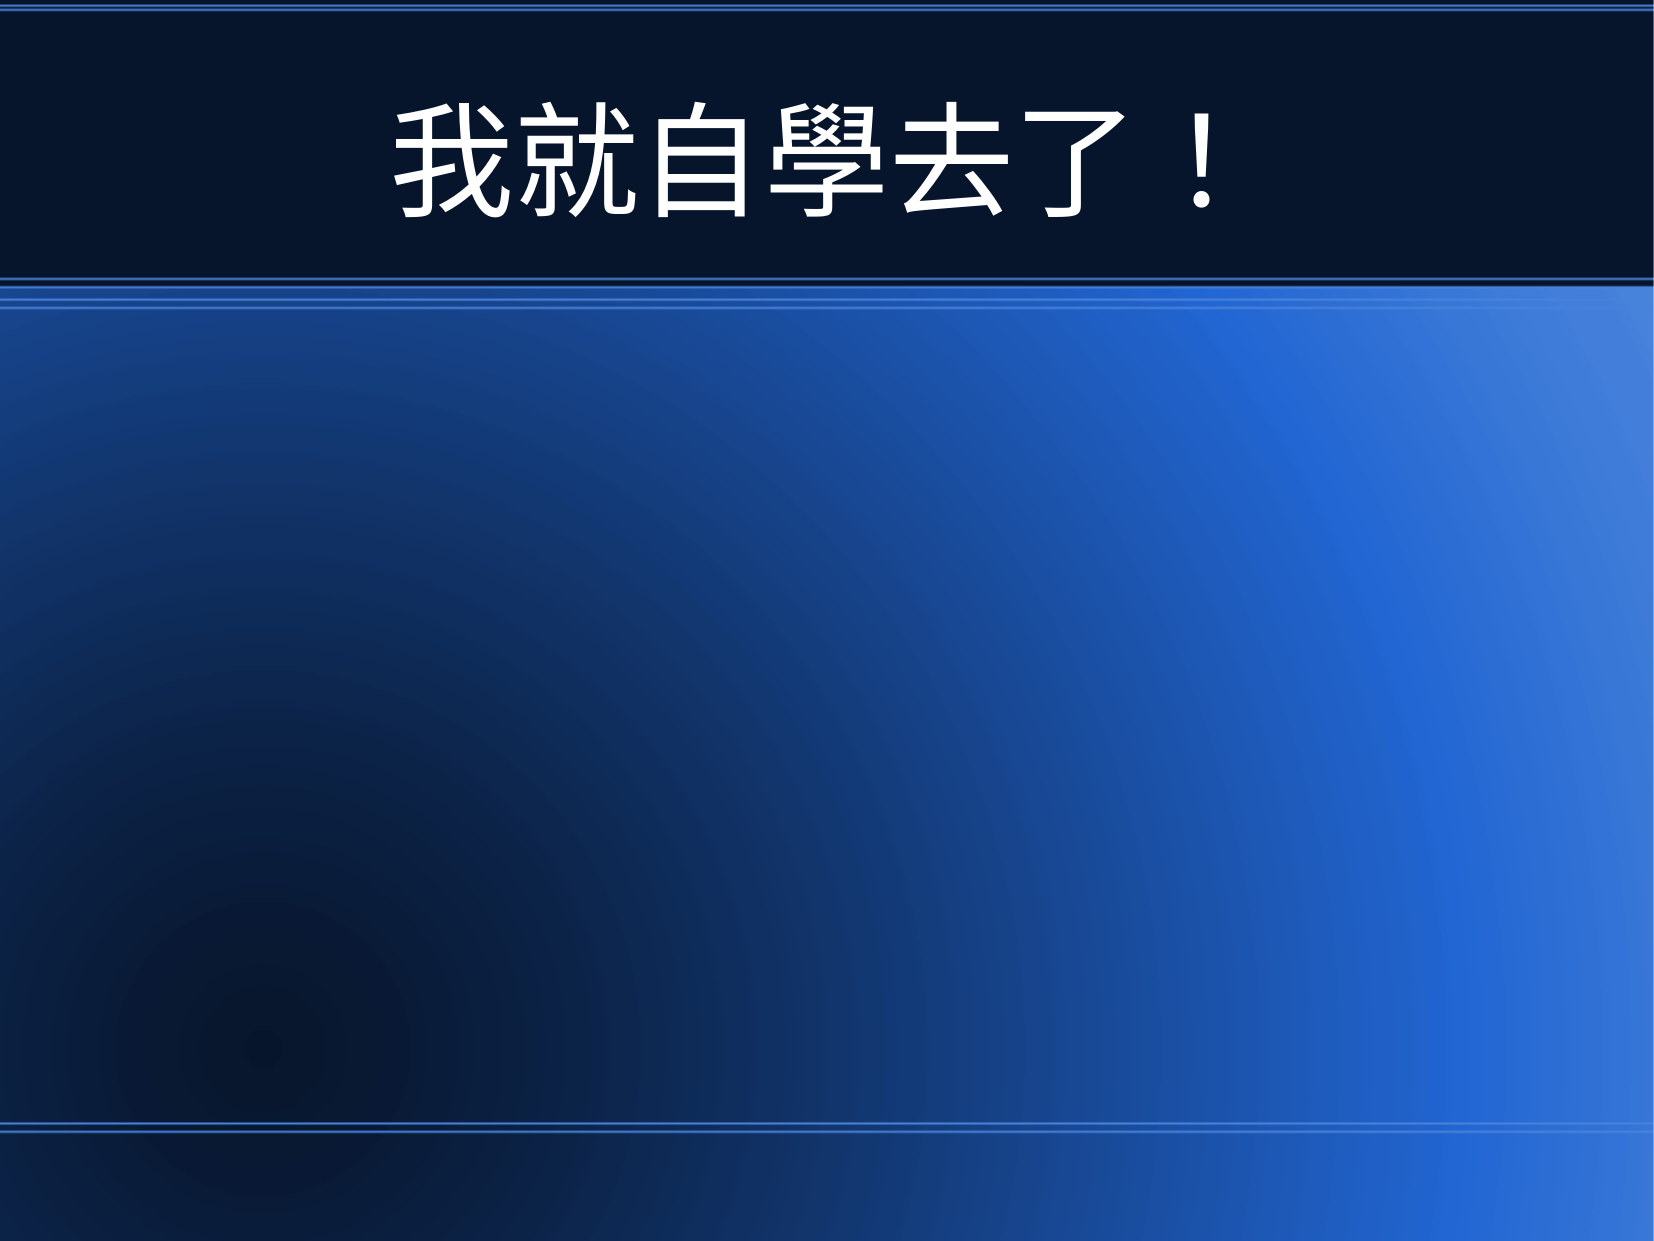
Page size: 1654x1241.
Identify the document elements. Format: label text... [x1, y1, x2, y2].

title 我就自學去了！ [82, 49, 1571, 257]
picture [0, 0, 1654, 1241]
